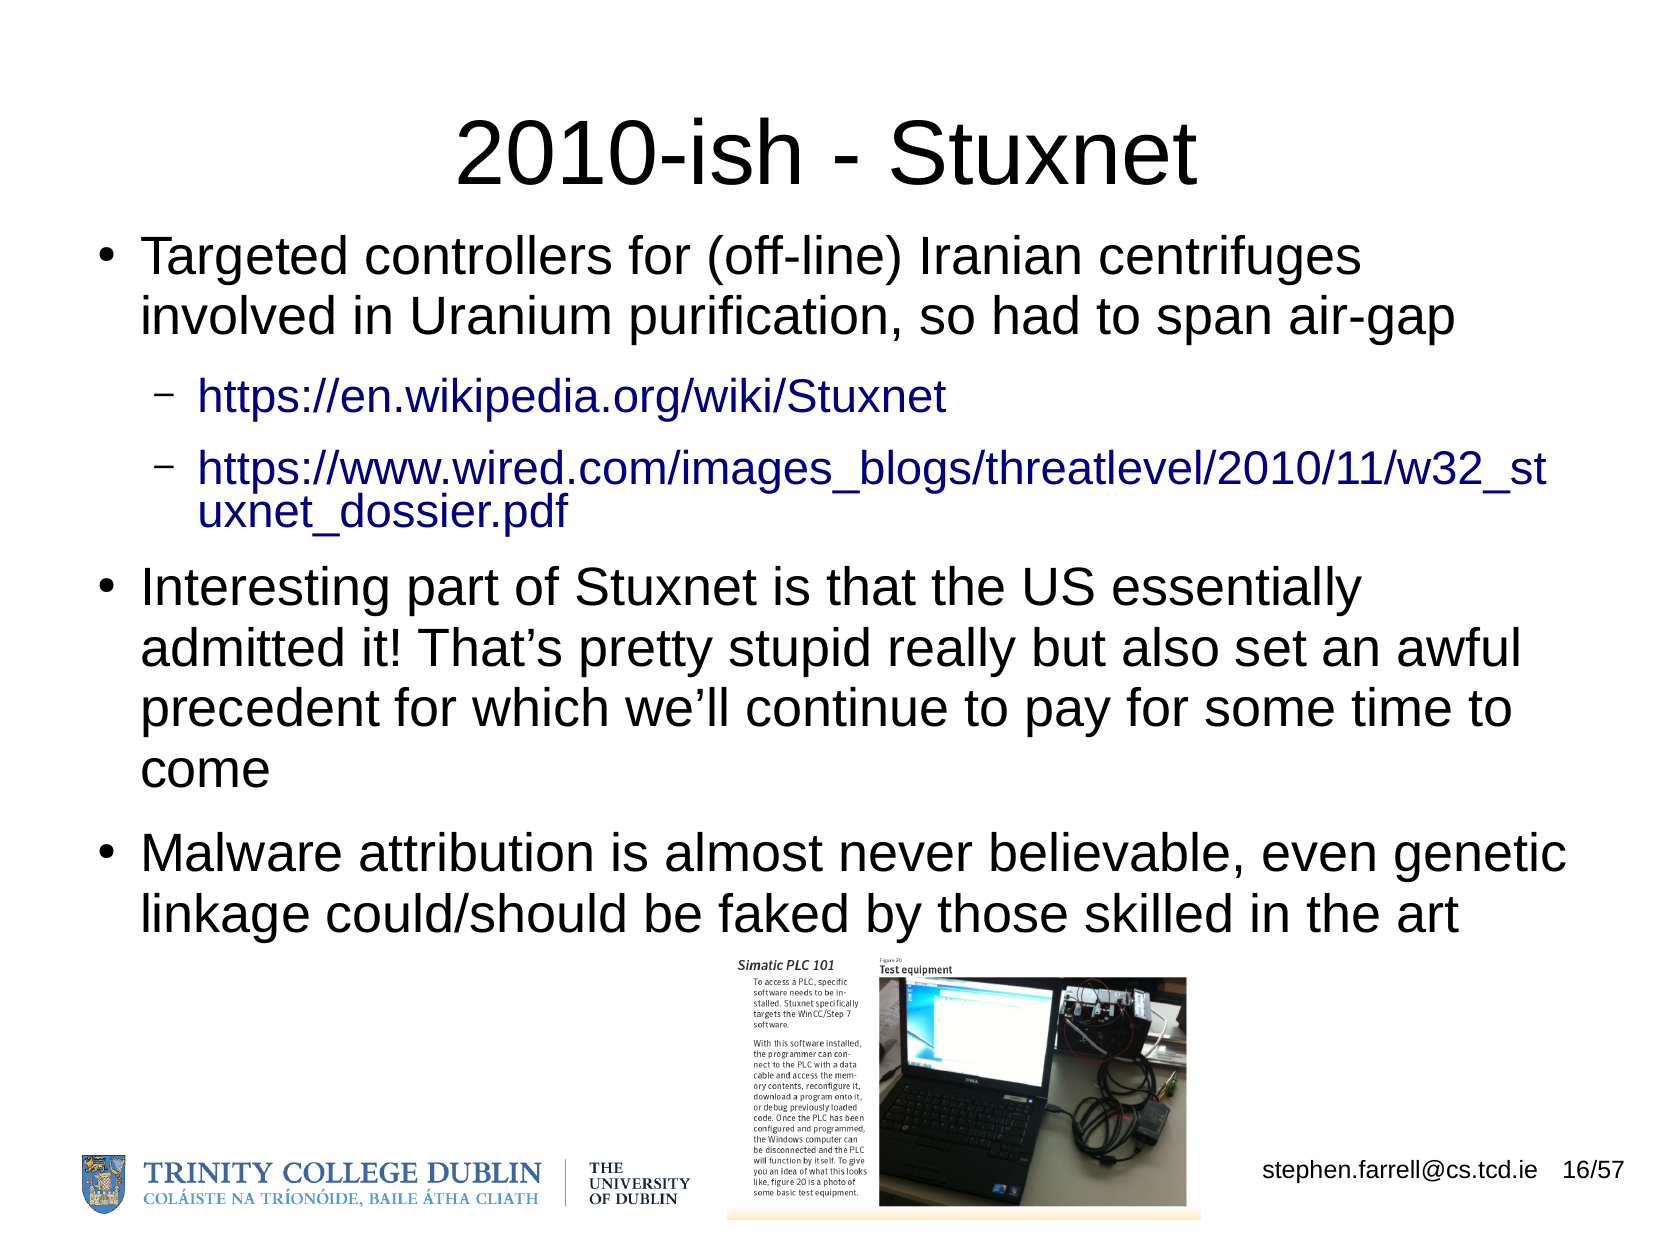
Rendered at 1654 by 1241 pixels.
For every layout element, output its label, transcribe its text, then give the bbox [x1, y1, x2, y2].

title 2010-ish - Stuxnet [82, 49, 1571, 225]
list Targeted controllers for (off-line) Iranian centrifuges involved in Uranium purification, so had to span air-gap https://en.wikipedia.org/wiki/Stuxnet https://www.wired.com/images_blogs/threatlevel/2010/11/w32_stuxnet_dossier.pdf Interesting part of Stuxnet is that the US essentially admitted it! That’s pretty stupid really but also set an awful precedent for which we’ll continue to pay for some time to come Malware attribution is almost never believable, even genetic linkage could/should be faked by those skilled in the art [82, 225, 1571, 945]
picture [727, 948, 1201, 1220]
picture [82, 1155, 694, 1214]
